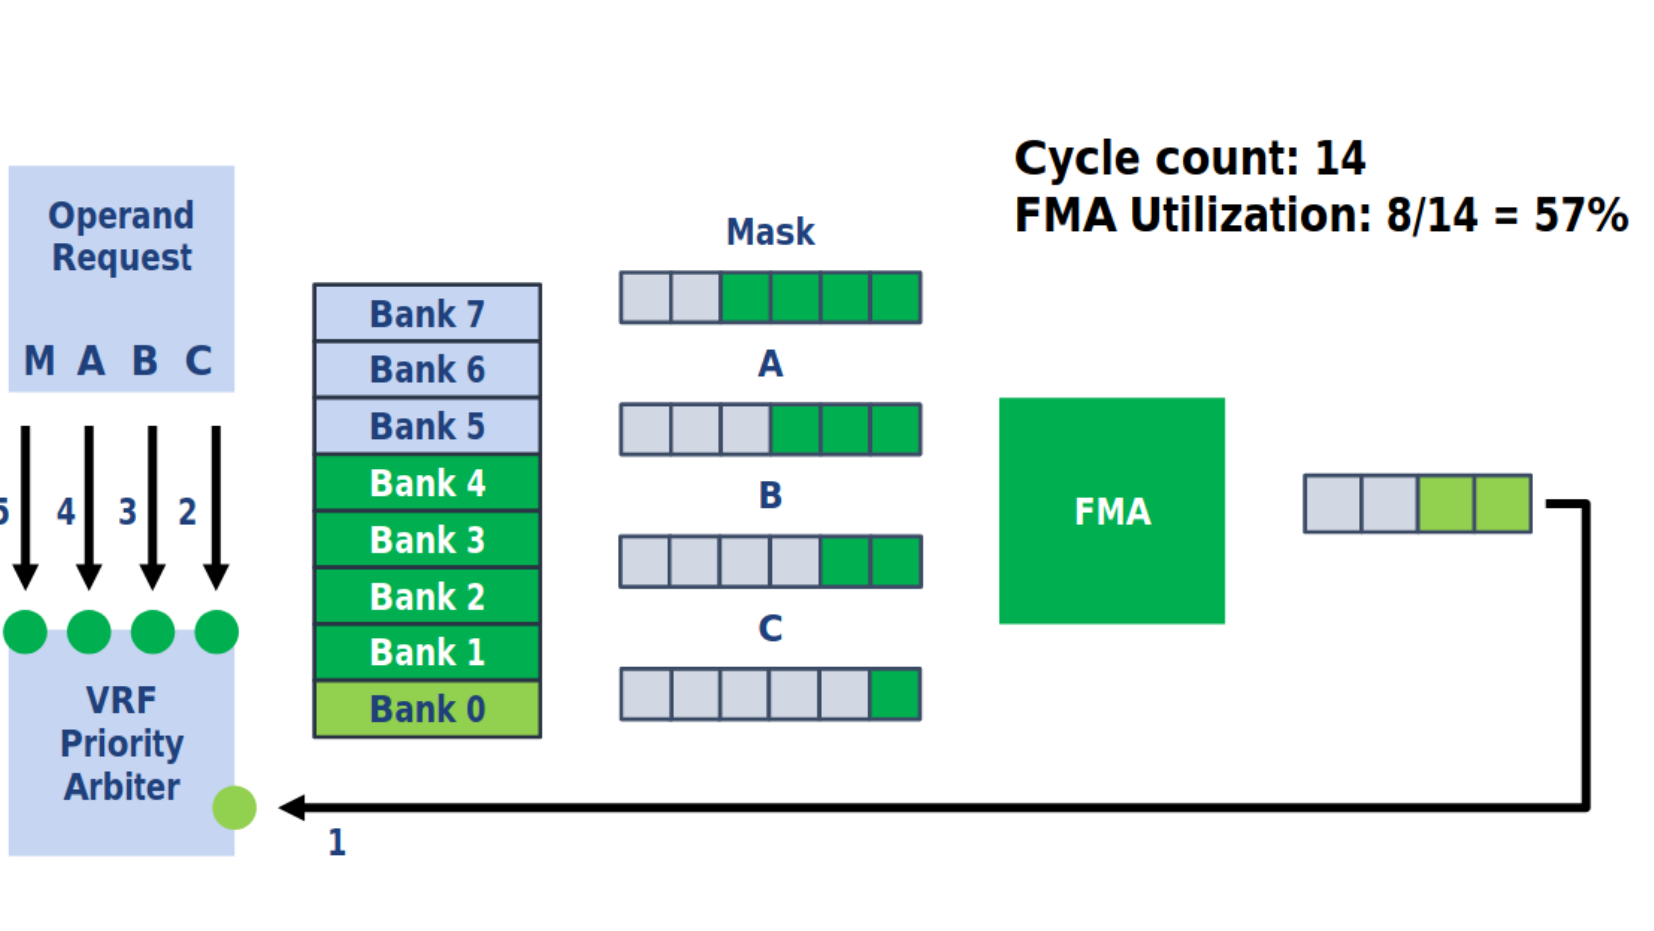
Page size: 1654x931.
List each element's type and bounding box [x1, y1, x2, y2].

picture [0, 106, 1654, 866]
